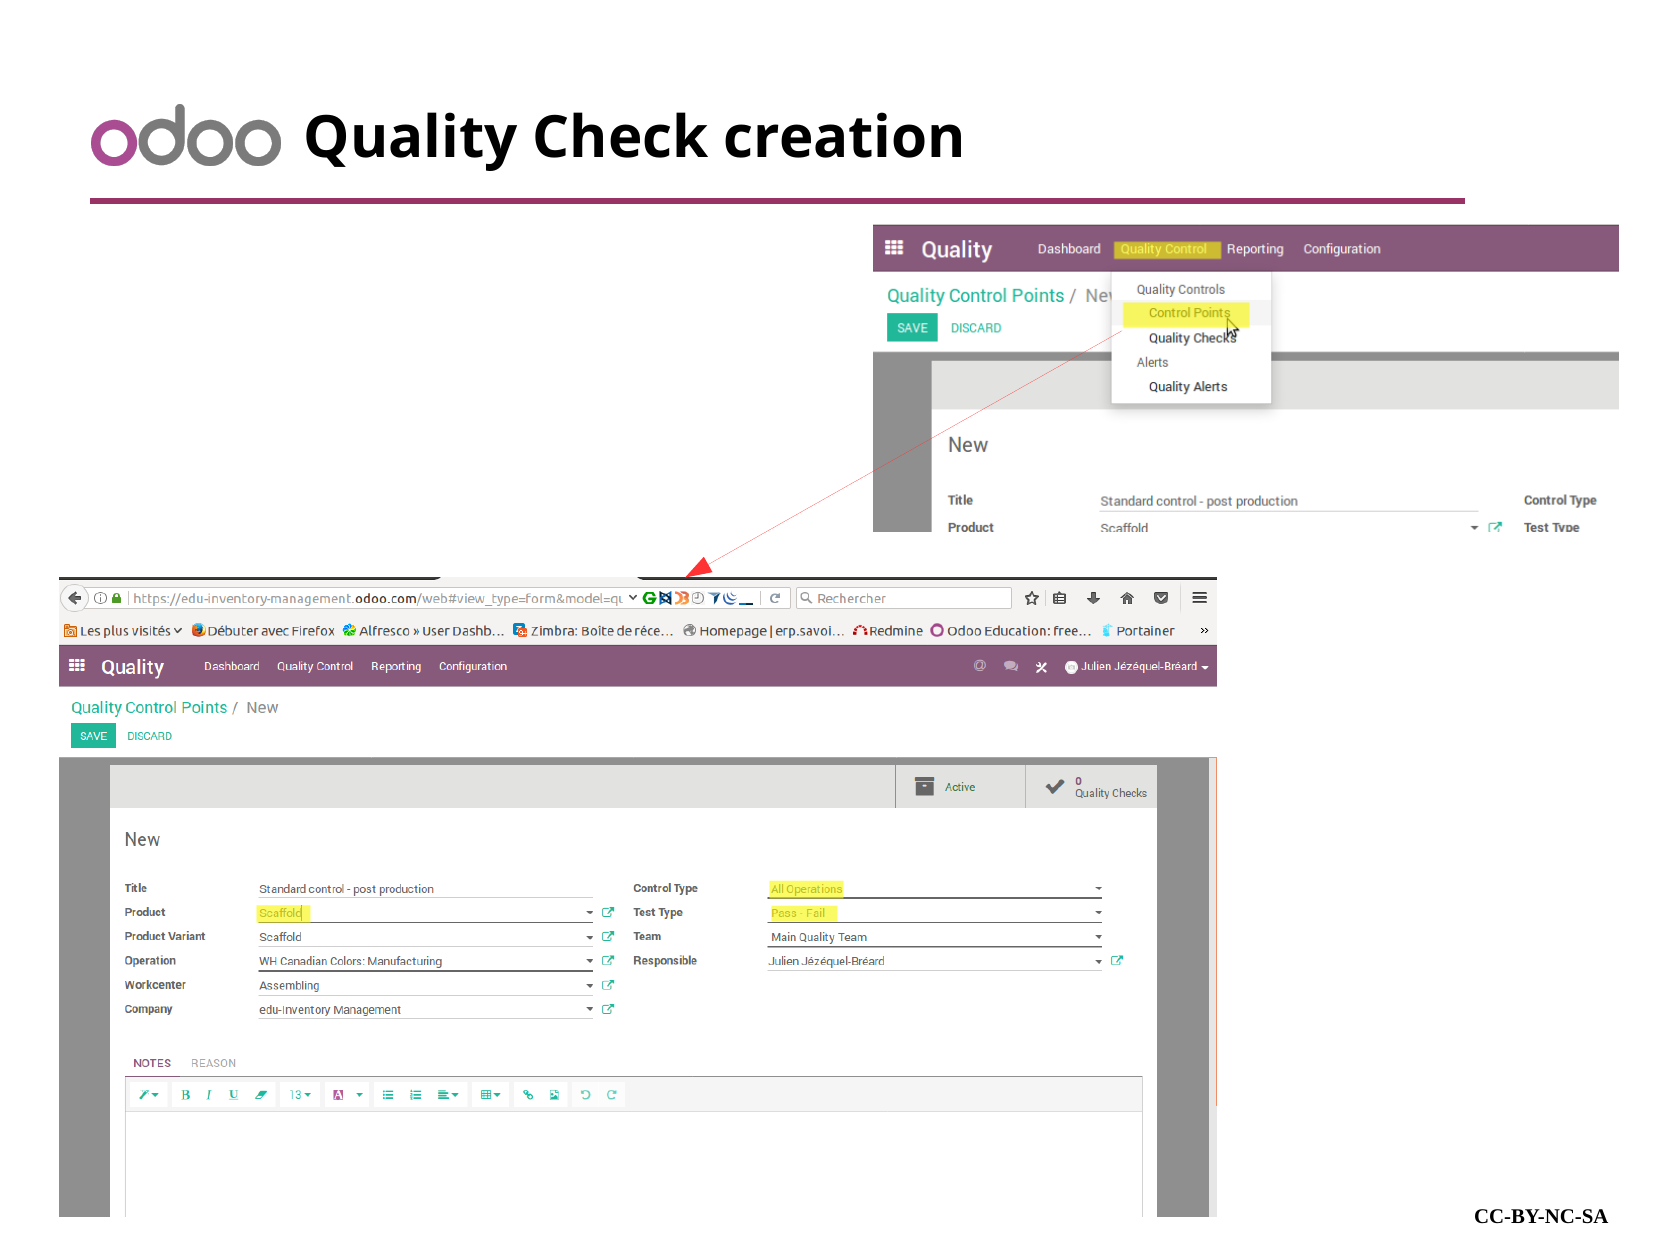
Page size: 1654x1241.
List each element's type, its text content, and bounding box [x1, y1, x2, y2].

picture [873, 224, 1619, 532]
picture [59, 577, 1217, 1217]
title Quality Check creation [303, 31, 1567, 239]
picture [91, 104, 281, 166]
